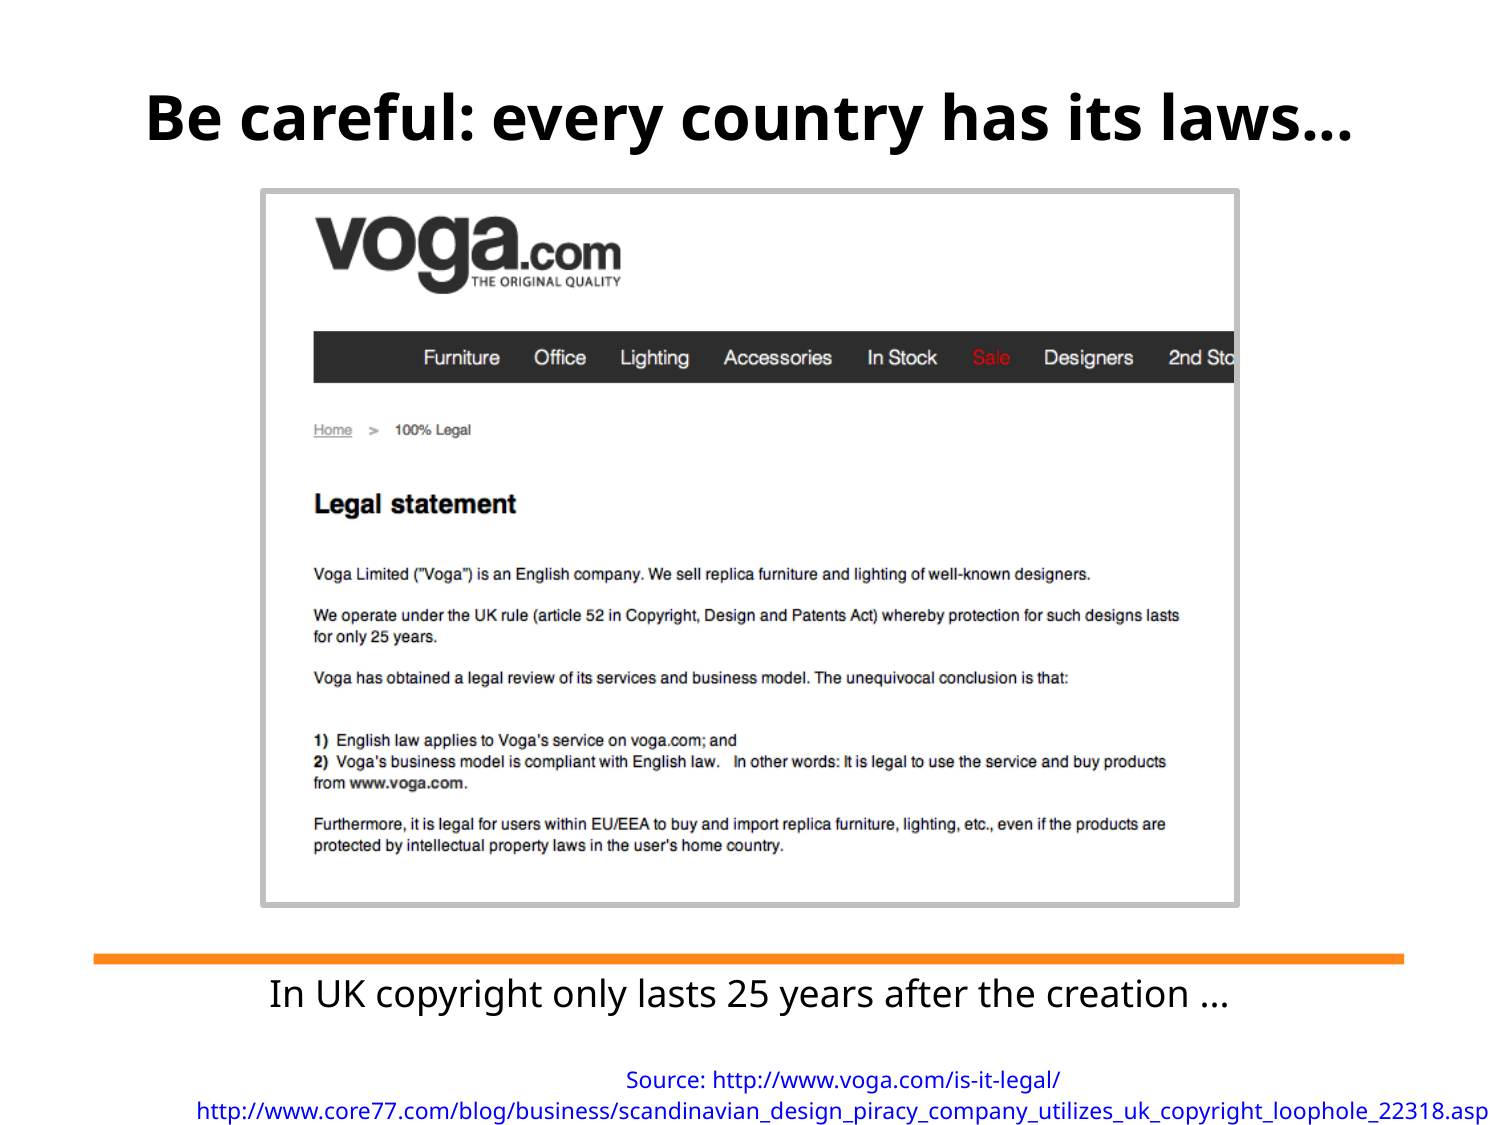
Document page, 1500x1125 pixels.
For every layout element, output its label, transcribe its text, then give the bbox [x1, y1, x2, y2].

text_box Source: http://www.voga.com/is-it-legal/ http://www.core77.com/blog/business/scandinavian_design_piracy_company_utilizes_uk_copyright_loophole_22318.asp [181, 1056, 1319, 1123]
title Be careful: every country has its laws... [75, 44, 1426, 188]
text_box In UK copyright only lasts 25 years after the creation ... [85, 960, 1415, 1020]
picture [1478, 1108, 1485, 1118]
picture [0, 0, 1500, 1125]
